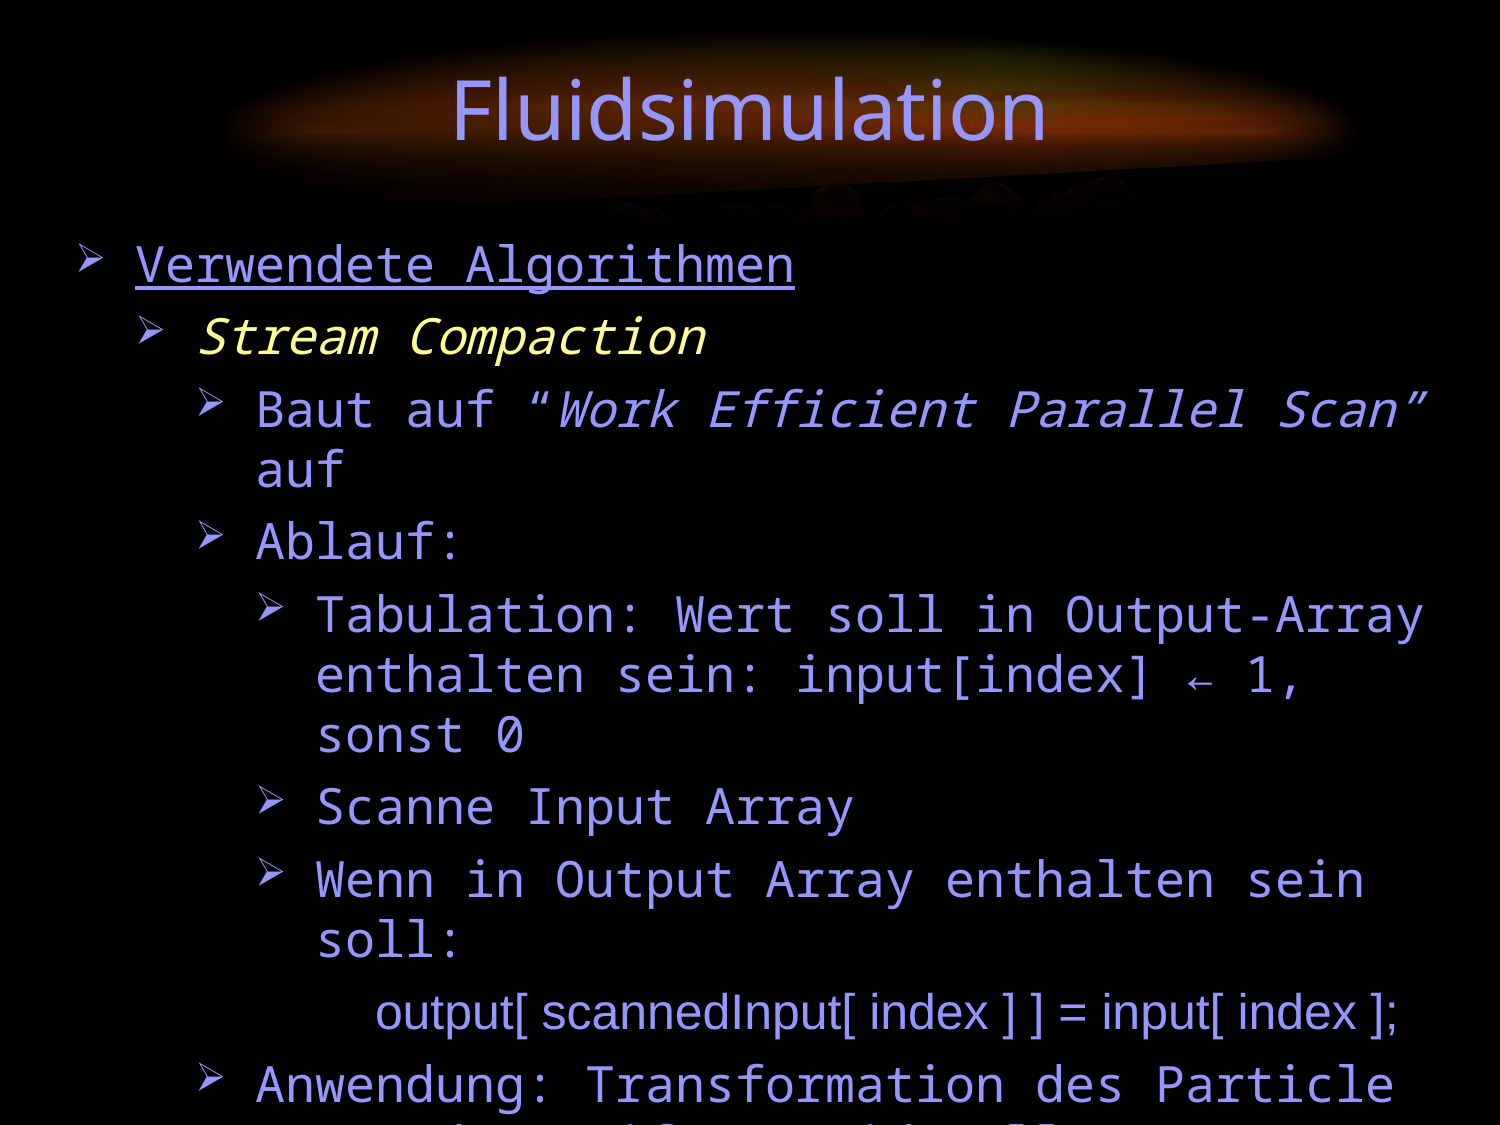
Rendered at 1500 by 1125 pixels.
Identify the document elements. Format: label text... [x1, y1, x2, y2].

chart [756, 666, 875, 726]
text_box Verwendete Algorithmen Stream Compaction Baut auf “Work Efficient Parallel Scan” auf Ablauf: Tabulation: Wert soll in Output-Array enthalten sein: input[index] ← 1, sonst 0 Scanne Input Array Wenn in Output Array enthalten sein soll: output[ scannedInput[ index ] ] = input[ index ]; Anwendung: Transformation des Particle Count der Uniform Grid-Zellen zu OpenCL Work Groups → Leere Zellen werden entfernt → nur so viele Work Groups wie nötig [0, 224, 1471, 1088]
text_box [112, 0, 1463, 224]
text_box Fluidsimulation [75, 0, 1426, 216]
